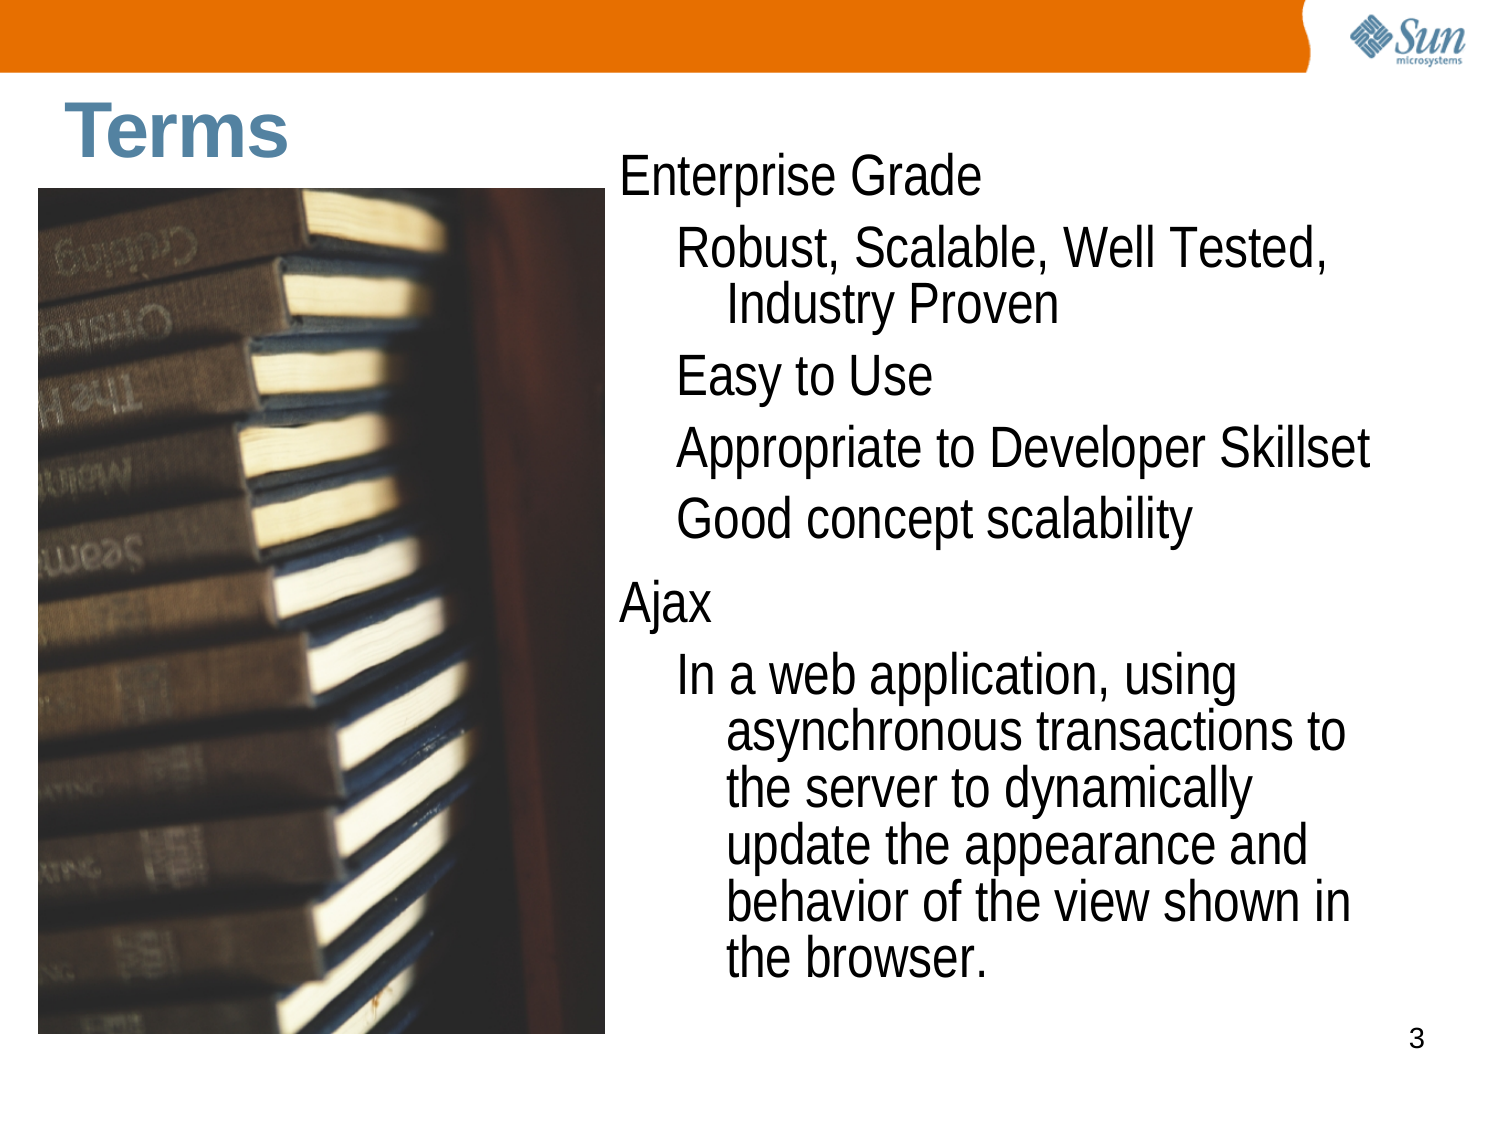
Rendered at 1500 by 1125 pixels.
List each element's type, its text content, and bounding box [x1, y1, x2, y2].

title Terms [64, 93, 1427, 199]
list Enterprise Grade Robust, Scalable, Well Tested, Industry Proven Easy to Use Appropriate to Developer Skillset Good concept scalability Ajax In a web application, using asynchronous transactions to the server to dynamically update the appearance and behavior of the view shown in the browser. [600, 149, 1388, 1063]
picture [38, 188, 605, 1035]
picture [0, 0, 1500, 75]
